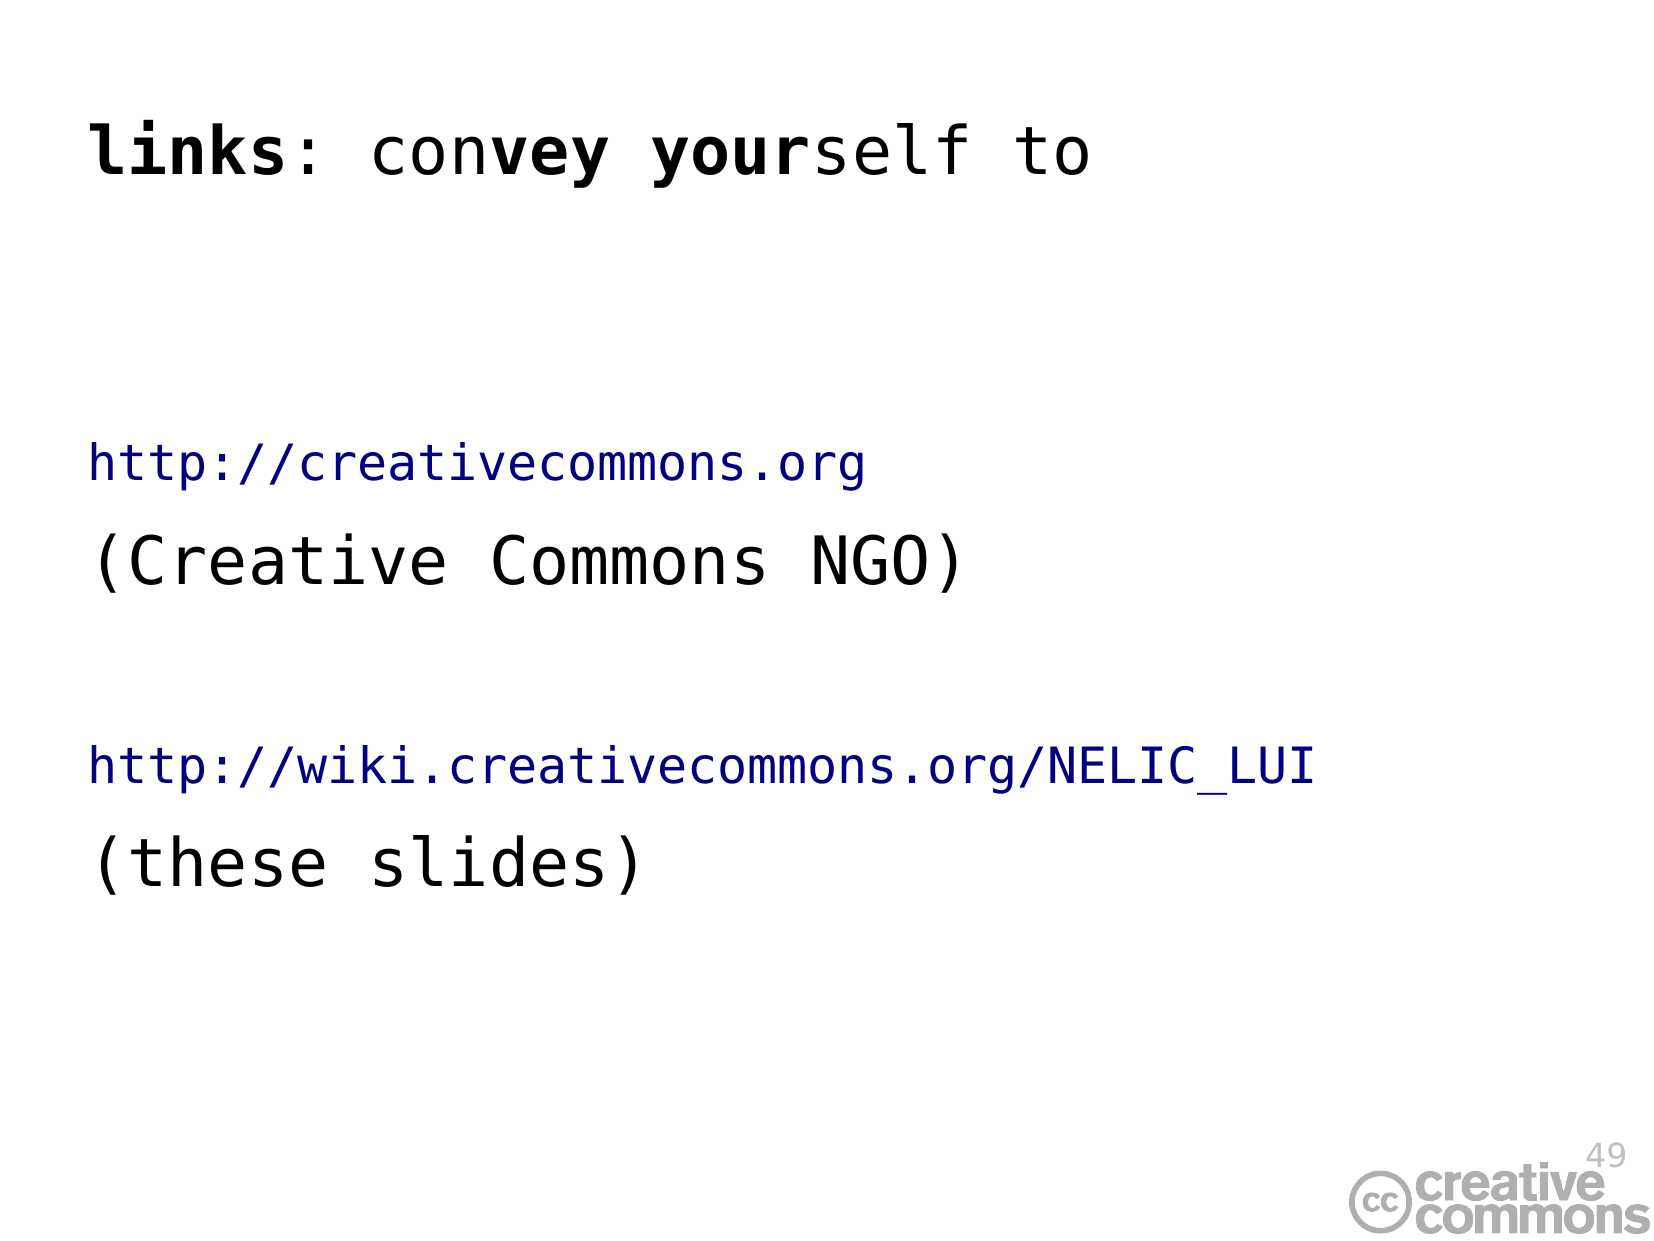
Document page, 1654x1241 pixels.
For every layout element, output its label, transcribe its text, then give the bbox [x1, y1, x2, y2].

picture [1349, 1162, 1650, 1234]
list links: convey yourself to http://creativecommons.org (Creative Commons NGO) http://wiki.creativecommons.org/NELIC_LUI (these slides) [87, 112, 1576, 1109]
